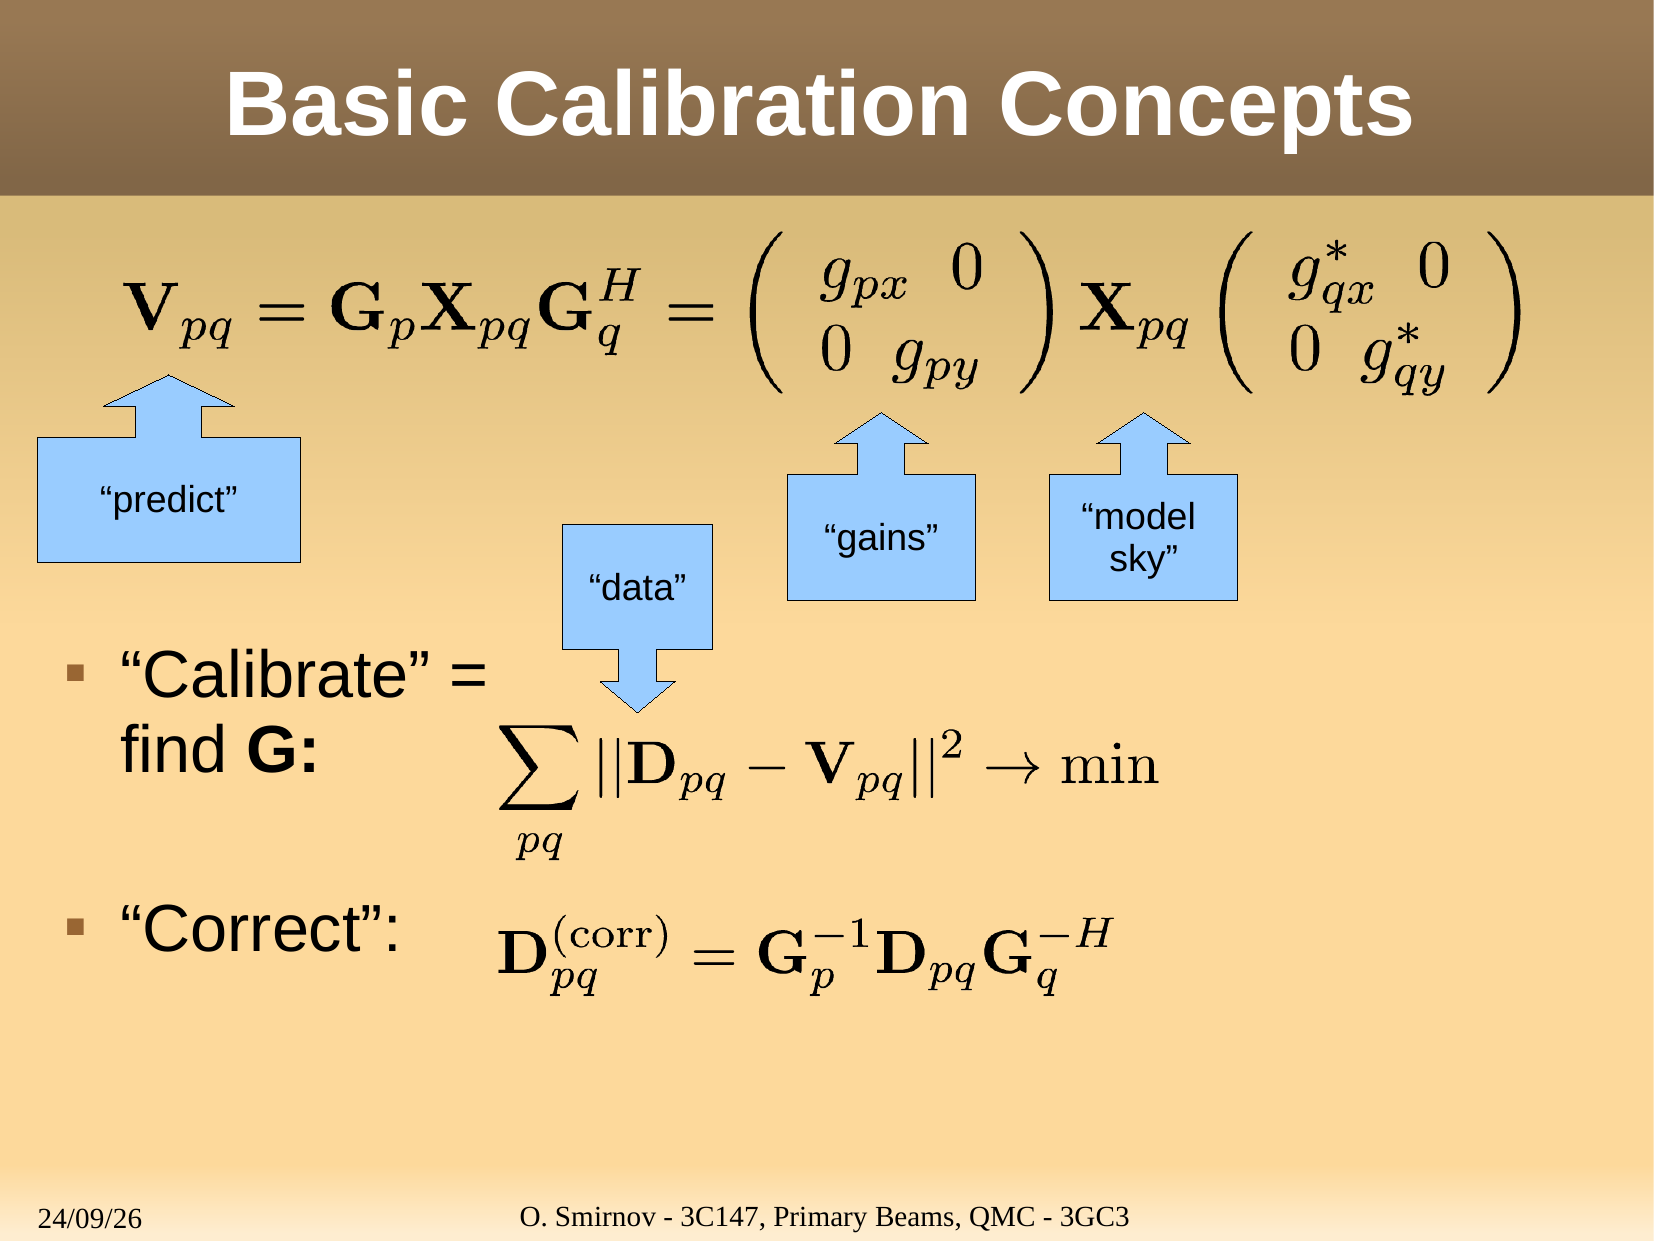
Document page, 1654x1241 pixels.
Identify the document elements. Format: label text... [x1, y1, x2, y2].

list “Calibrate” = find G: “Correct”: [49, 637, 1613, 1194]
text_box “predict” [37, 374, 301, 563]
text_box “gains” [787, 412, 976, 601]
title Basic Calibration Concepts [76, 0, 1565, 208]
text_box “model sky” [1049, 412, 1238, 601]
text_box “data” [562, 524, 713, 713]
picture [0, 0, 1654, 1241]
